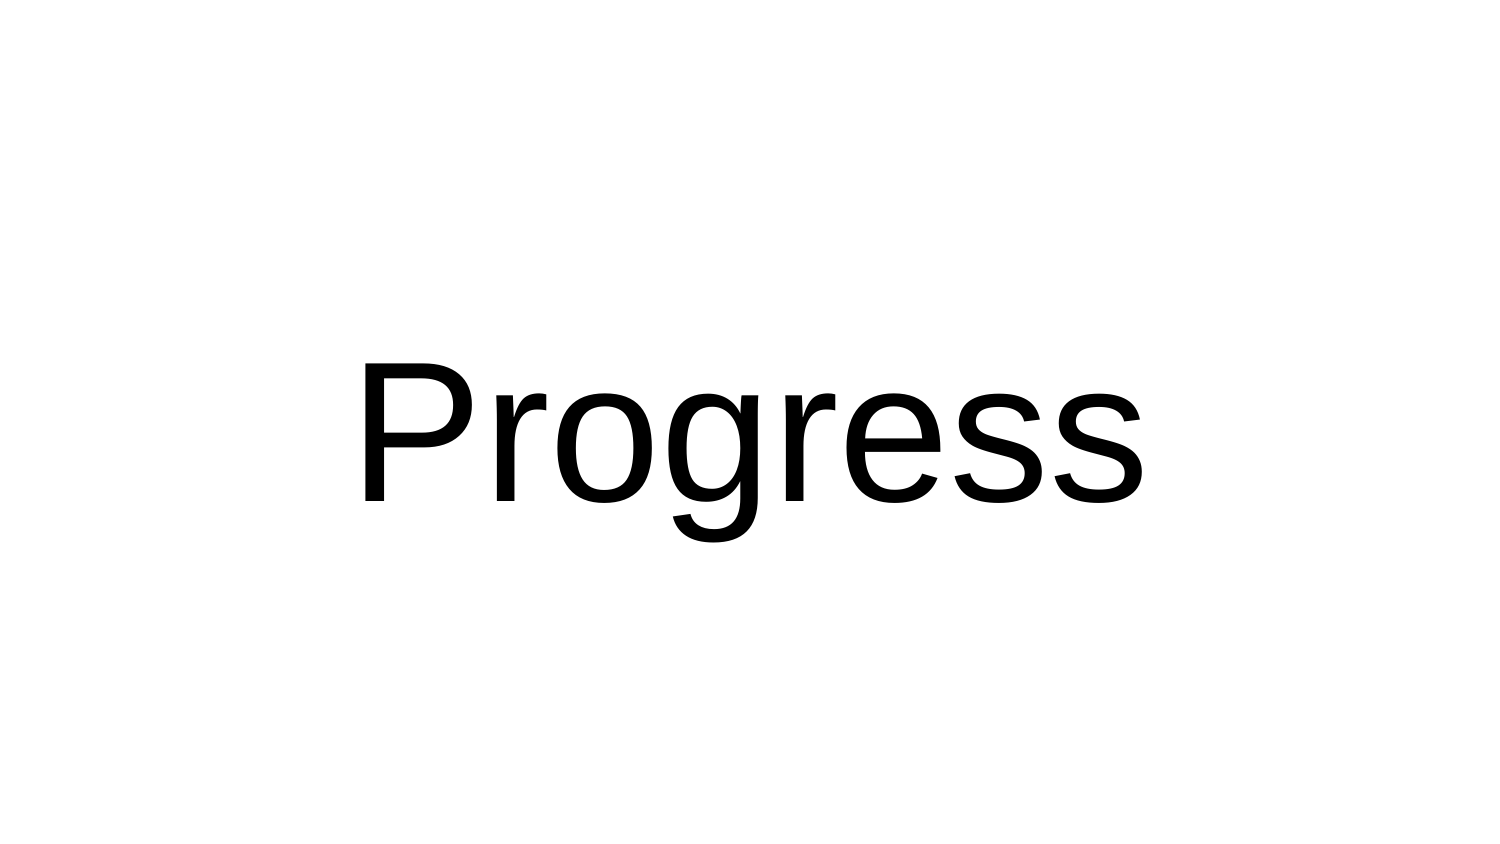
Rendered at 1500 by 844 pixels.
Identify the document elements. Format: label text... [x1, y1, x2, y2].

title Progress [67, 44, 1433, 799]
